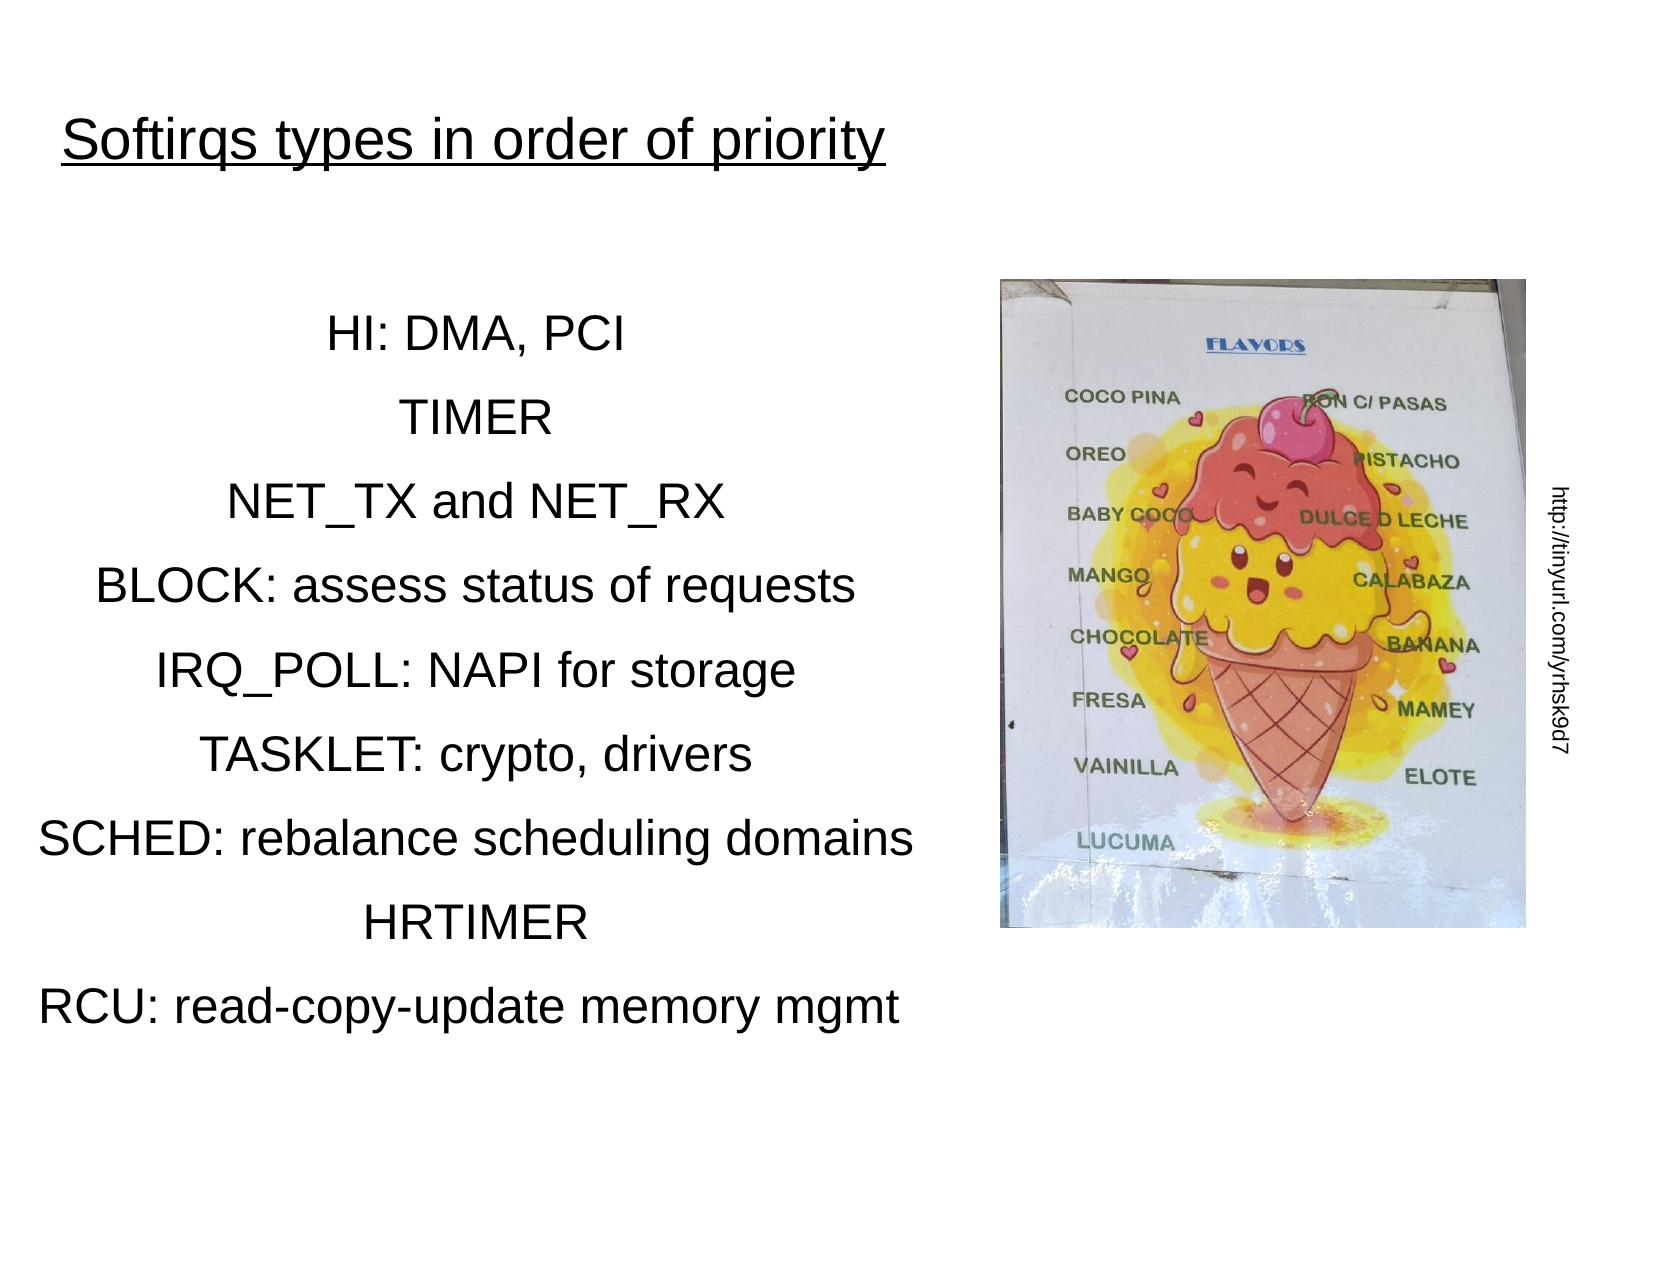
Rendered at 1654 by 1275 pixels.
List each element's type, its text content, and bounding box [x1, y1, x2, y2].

title Softirqs types in order of priority [61, 57, 887, 221]
picture [1000, 279, 1526, 928]
text_box http://tinyurl.com/yrhsk9d7 [1536, 471, 1581, 770]
list HI: DMA, PCI TIMER NET_TX and NET_RX BLOCK: assess status of requests IRQ_POLL: NAPI for storage TASKLET: crypto, drivers SCHED: rebalance scheduling domains HRTIMER RCU: read-copy-update memory mgmt [37, 305, 916, 1085]
